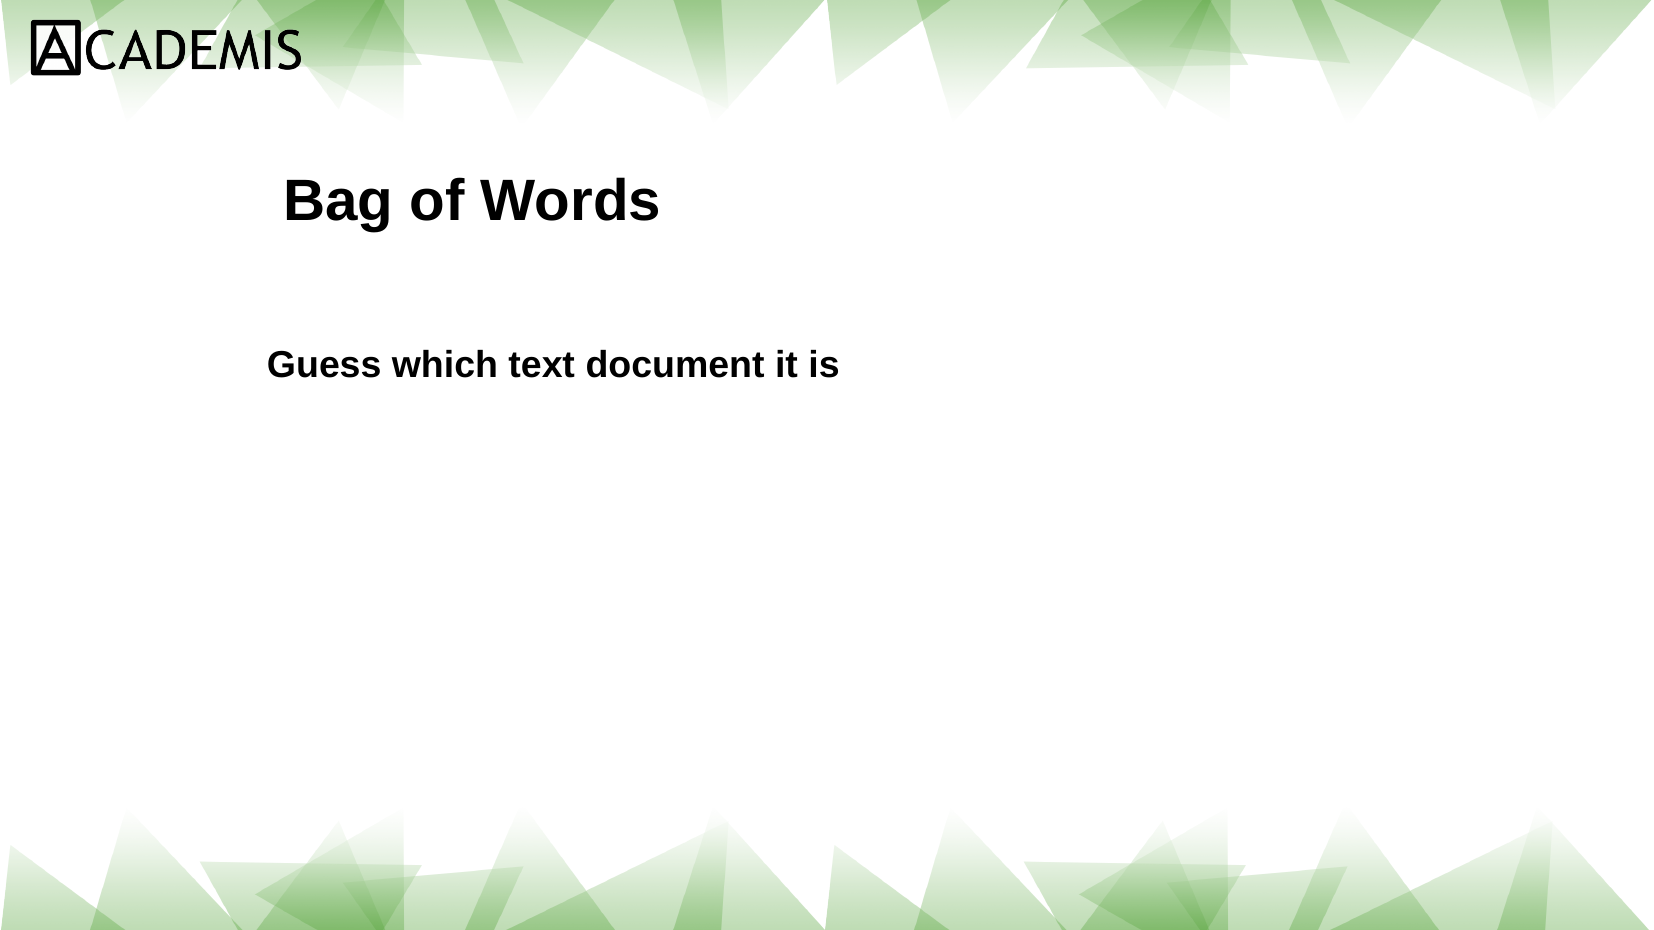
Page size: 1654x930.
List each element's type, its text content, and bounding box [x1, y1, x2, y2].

picture [0, 0, 1653, 128]
text_box Guess which text document it is [252, 330, 1426, 681]
title Bag of Words [180, 134, 766, 233]
picture [0, 802, 1651, 930]
